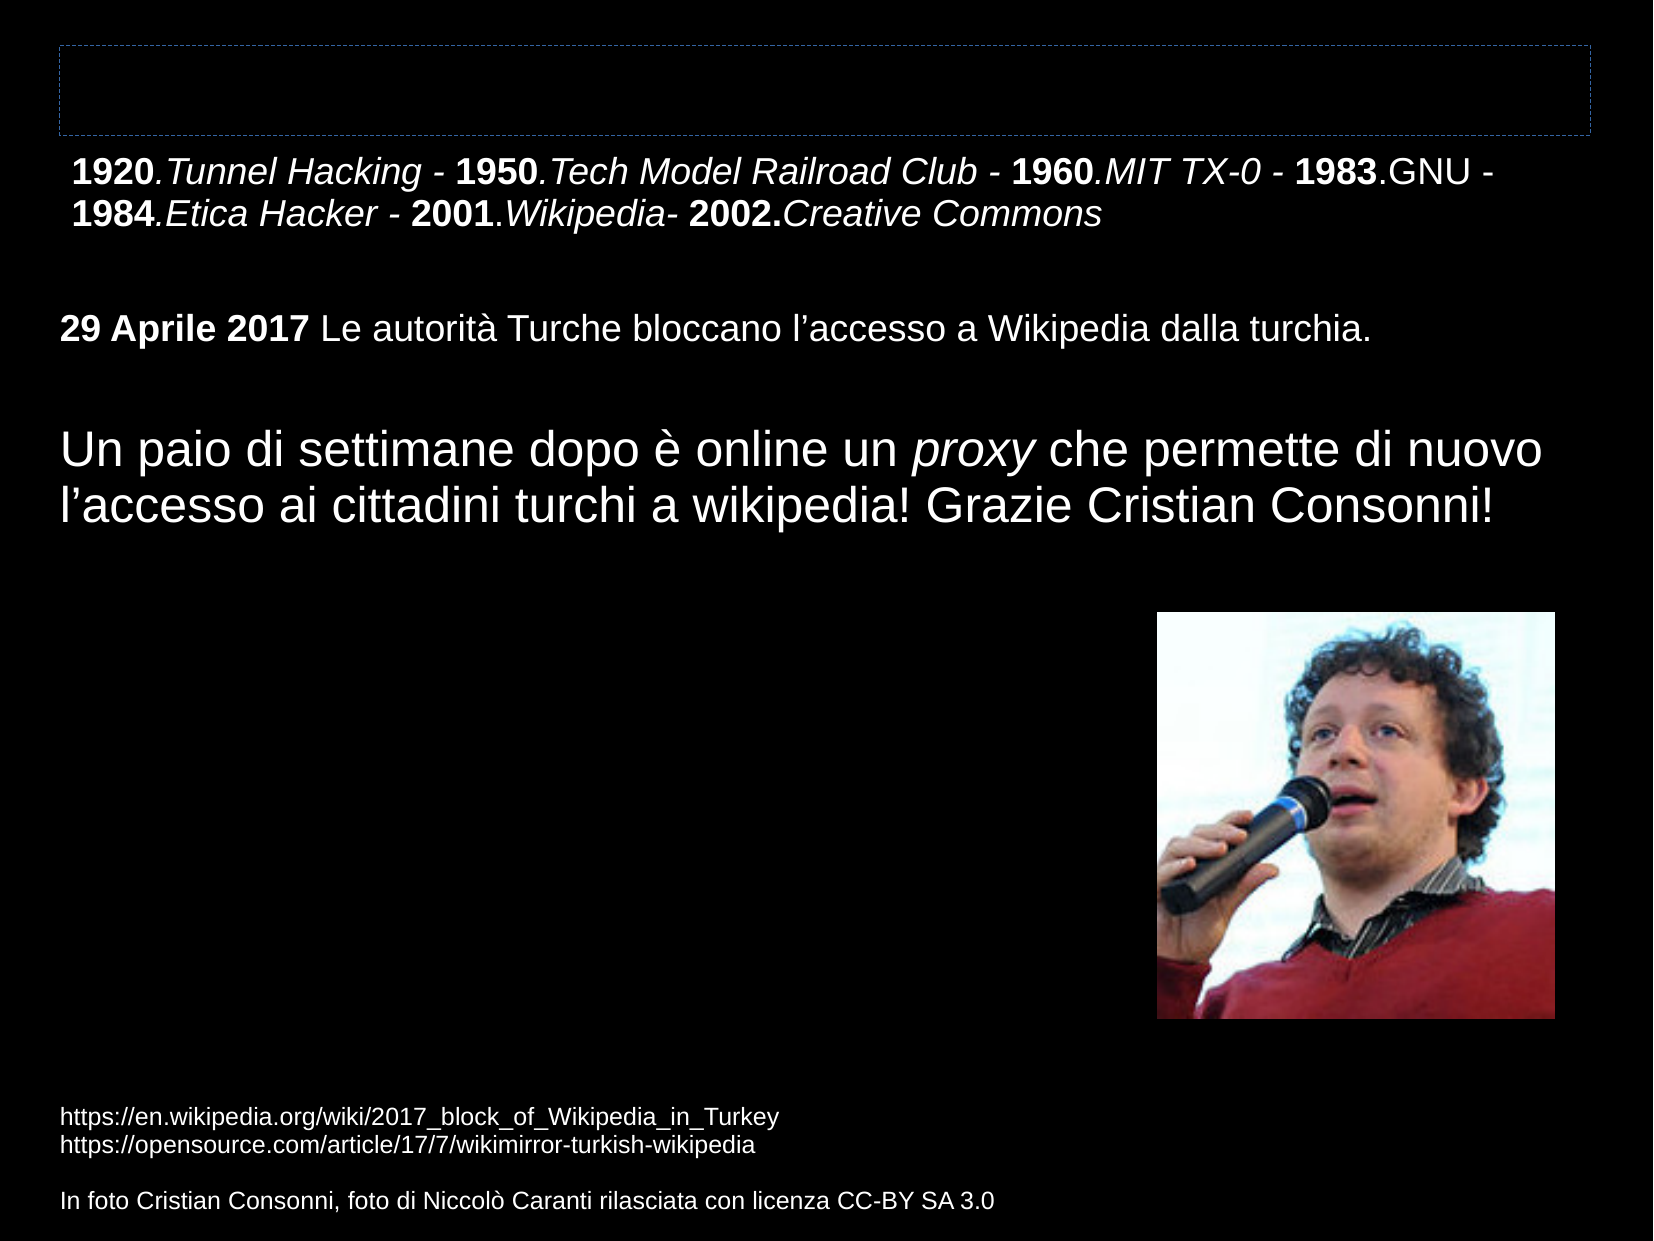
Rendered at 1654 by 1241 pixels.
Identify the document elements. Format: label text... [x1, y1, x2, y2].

list [59, 45, 1591, 136]
text_box Un paio di settimane dopo è online un proxy che permette di nuovo l’accesso ai cittadini turchi a wikipedia! Grazie Cristian Consonni! [45, 413, 1573, 556]
text_box 29 Aprile 2017 Le autorità Turche bloccano l’accesso a Wikipedia dalla turchia. [45, 300, 1546, 361]
text_box https://en.wikipedia.org/wiki/2017_block_of_Wikipedia_in_Turkey https://opensource.com/article/17/7/wikimirror-turkish-wikipedia In foto Cristian Consonni, foto di Niccolò Caranti rilasciata con licenza CC-BY SA 3.0 [45, 1095, 1621, 1222]
text_box 1920.Tunnel Hacking - 1950.Tech Model Railroad Club - 1960.MIT TX-0 - 1983.GNU - 1984.Etica Hacker - 2001.Wikipedia- 2002.Creative Commons- [56, 142, 1653, 251]
picture [1157, 612, 1555, 1019]
